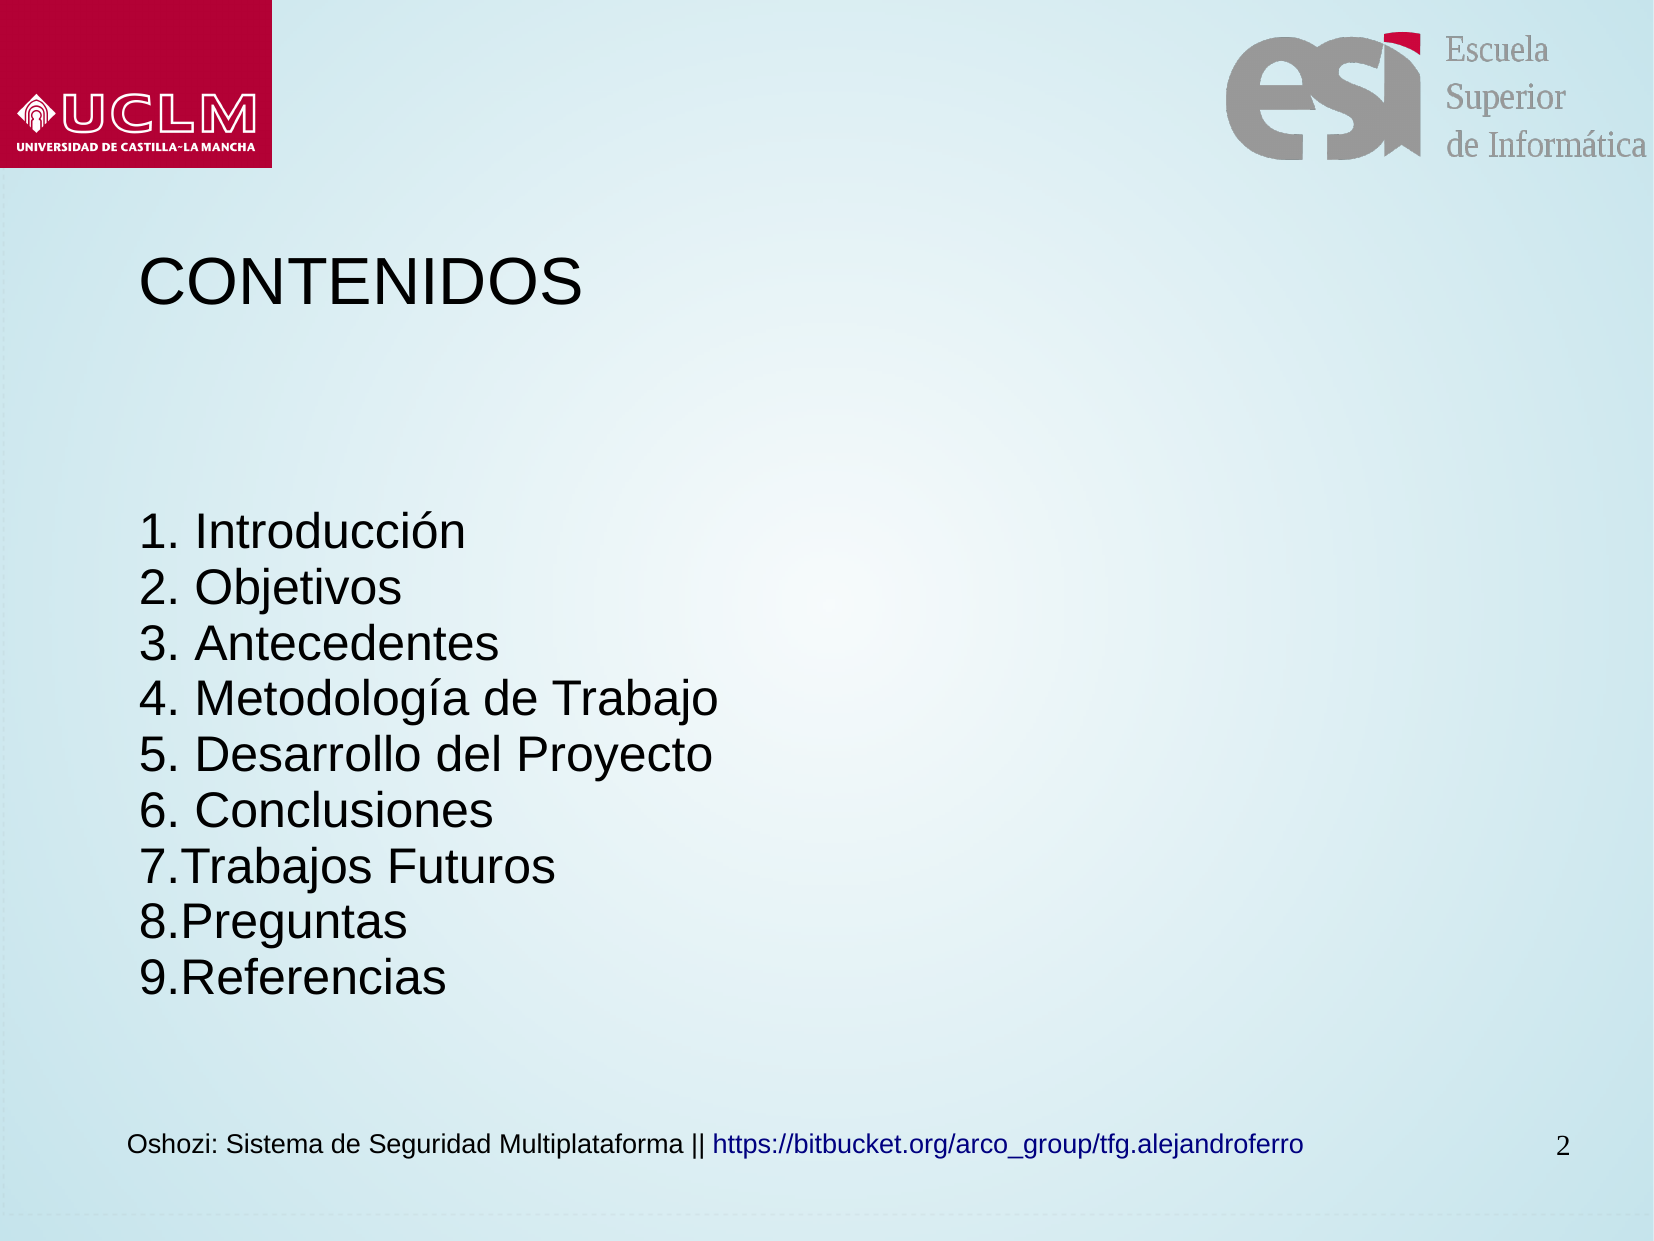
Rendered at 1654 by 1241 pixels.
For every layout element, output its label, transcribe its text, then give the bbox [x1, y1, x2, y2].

text_box CONTENIDOS [124, 236, 1128, 343]
text_box Oshozi: Sistema de Seguridad Multiplataforma || https://bitbucket.org/arco_group/tfg.alejandroferro [112, 1112, 1625, 1170]
picture [0, 0, 1654, 1241]
text_box Introducción Objetivos Antecedentes Metodología de Trabajo Desarrollo del Proyecto Conclusiones Trabajos Futuros Preguntas Referencias [124, 496, 1288, 1013]
